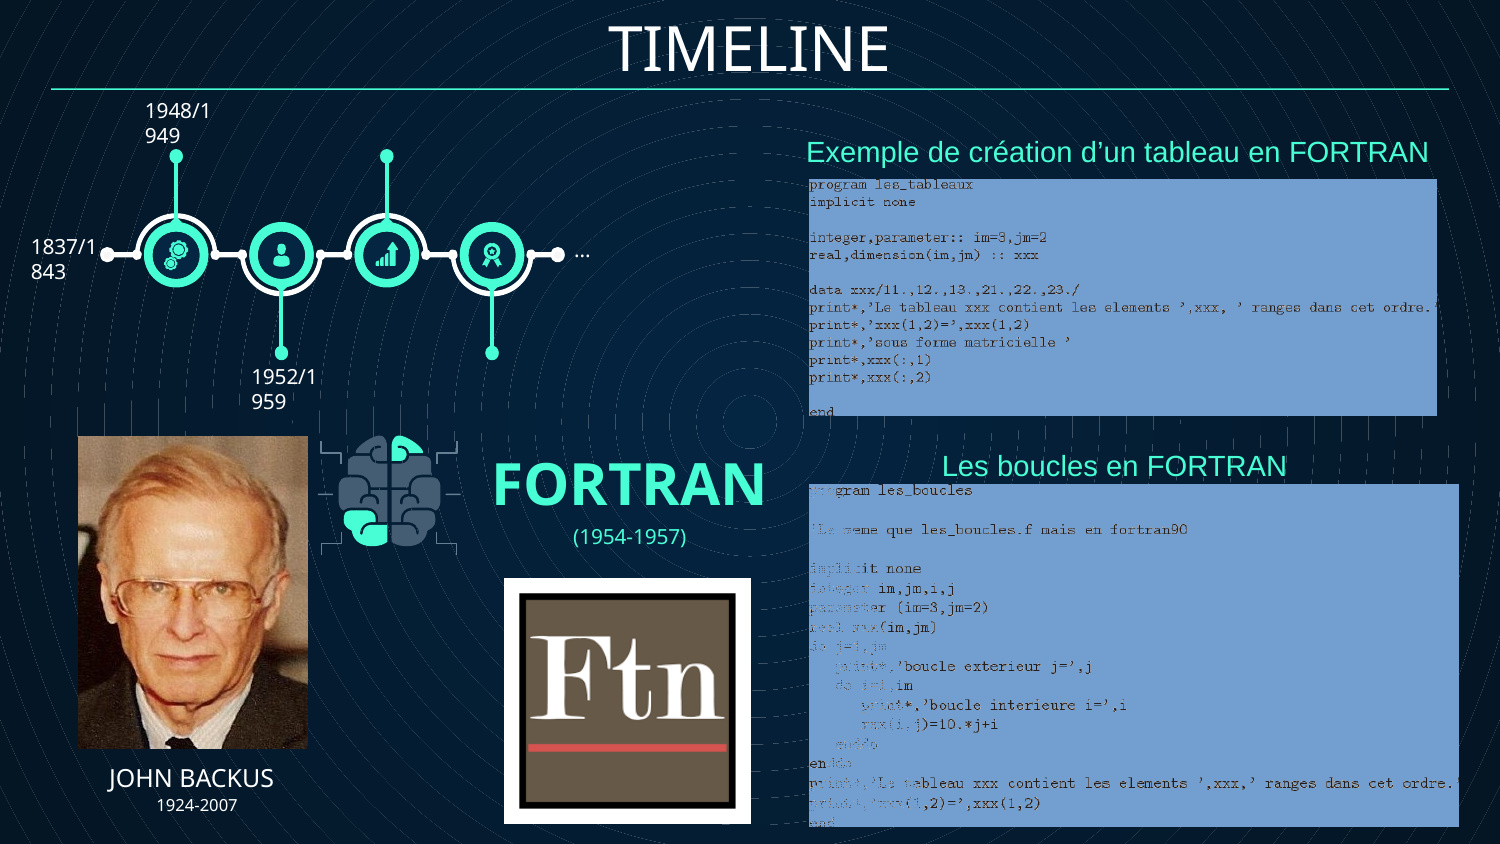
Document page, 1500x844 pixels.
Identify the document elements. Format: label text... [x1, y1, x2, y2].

title 1952/1959 [236, 348, 339, 426]
text_box [347, 435, 388, 488]
text_box [380, 149, 394, 164]
text_box [485, 345, 499, 361]
text_box [391, 510, 434, 547]
picture [809, 484, 1459, 827]
text_box [391, 435, 434, 523]
title TIMELINE [51, 90, 129, 99]
text_box 1924-2007 [141, 785, 355, 821]
text_box [338, 477, 388, 547]
picture [809, 179, 1437, 416]
title TIMELINE [51, 0, 1449, 88]
title ... [559, 221, 662, 299]
title 1837/1843 [15, 218, 119, 266]
text_box Les boucles en FORTRAN [927, 442, 1317, 484]
picture [504, 578, 751, 824]
text_box JOHN BACKUS [94, 753, 449, 798]
text_box [170, 160, 182, 164]
text_box FORTRAN (1954-1957) [434, 435, 825, 543]
text_box Exemple de création d’un tableau en FORTRAN [791, 128, 1500, 176]
picture [78, 436, 308, 749]
text_box [119, 214, 559, 295]
title 1948/1949 [129, 82, 233, 160]
title TIMELINE [233, 90, 1449, 99]
